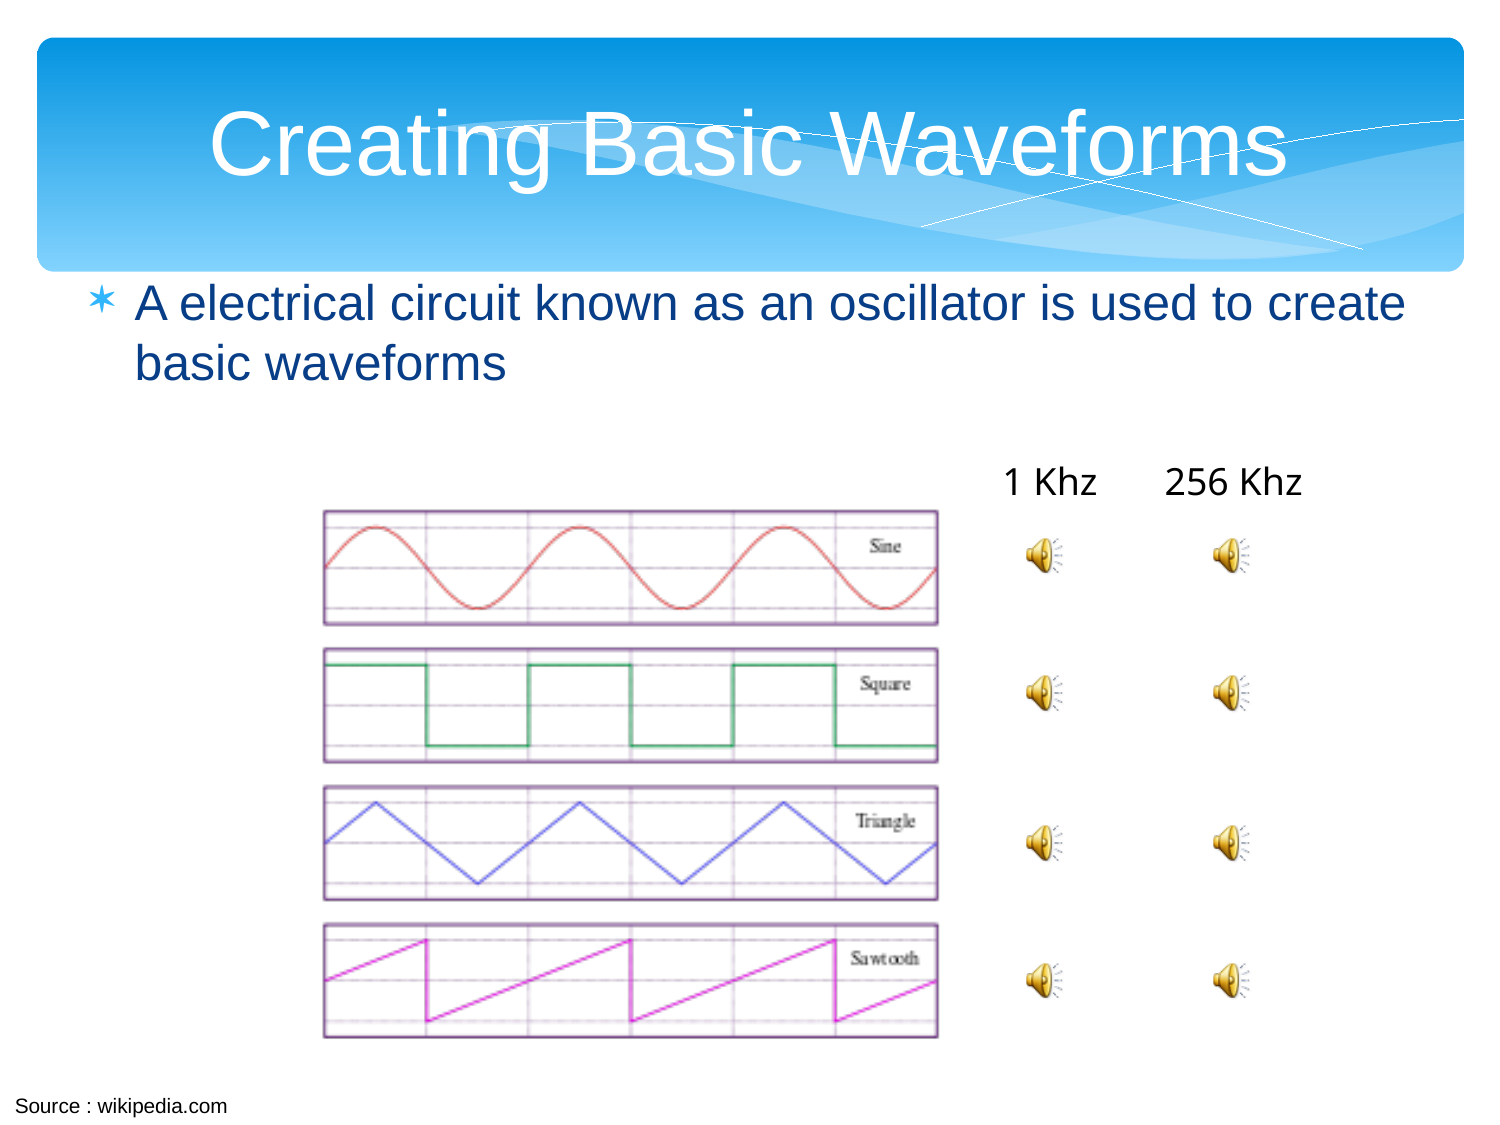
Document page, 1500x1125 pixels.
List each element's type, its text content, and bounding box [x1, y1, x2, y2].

picture [300, 487, 963, 1058]
picture [1212, 962, 1253, 1003]
text_box 1 Khz [987, 449, 1113, 511]
picture [1212, 824, 1253, 866]
picture [1025, 962, 1066, 1003]
text_box Source : wikipedia.com [0, 1084, 331, 1125]
picture [1025, 674, 1066, 716]
title Creating Basic Waveforms [75, 45, 1426, 233]
picture [1025, 537, 1066, 578]
picture [1212, 537, 1253, 578]
text_box 256 Khz [1149, 449, 1319, 511]
list A electrical circuit known as an oscillator is used to create basic waveforms [75, 262, 1426, 1005]
picture [1212, 674, 1253, 716]
picture [1025, 824, 1066, 866]
